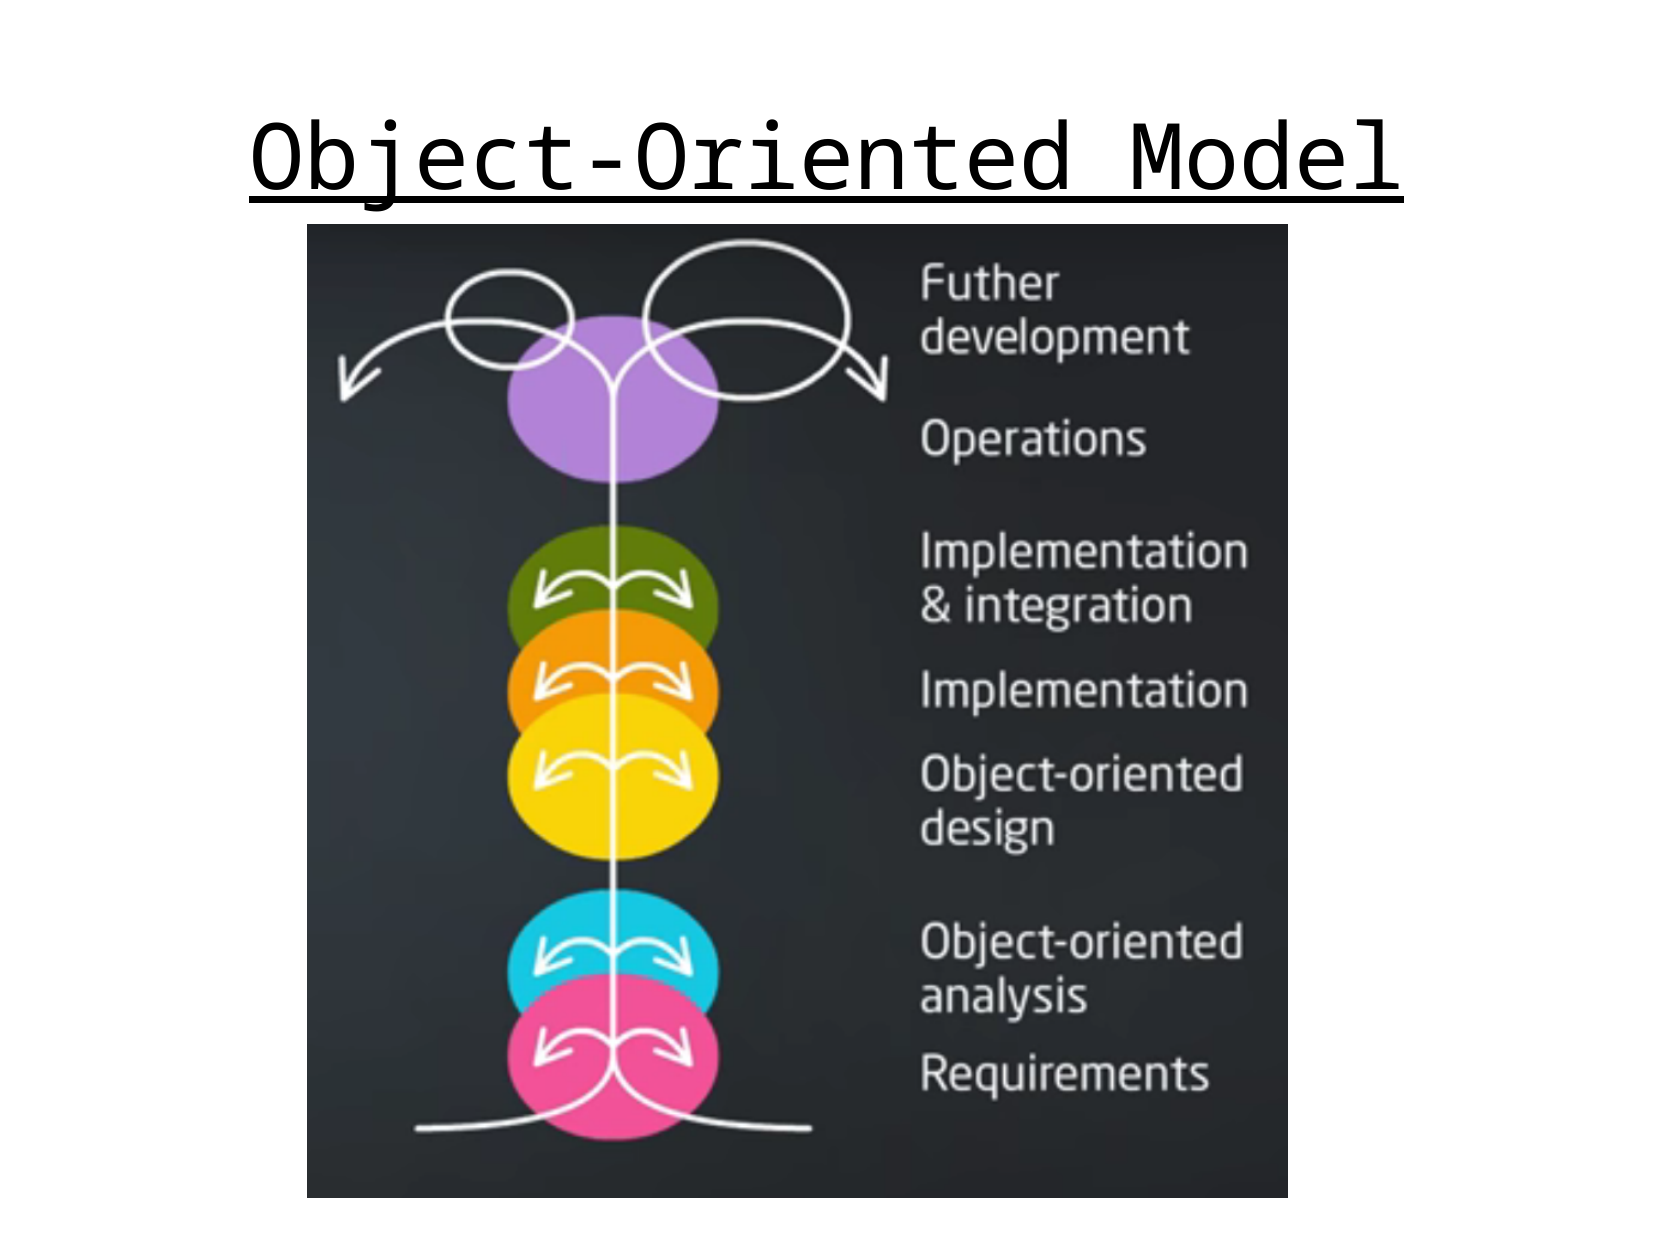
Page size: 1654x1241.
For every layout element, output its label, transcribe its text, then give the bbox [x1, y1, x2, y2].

picture [307, 224, 1288, 1198]
title Object-Oriented Model [82, 49, 1571, 257]
